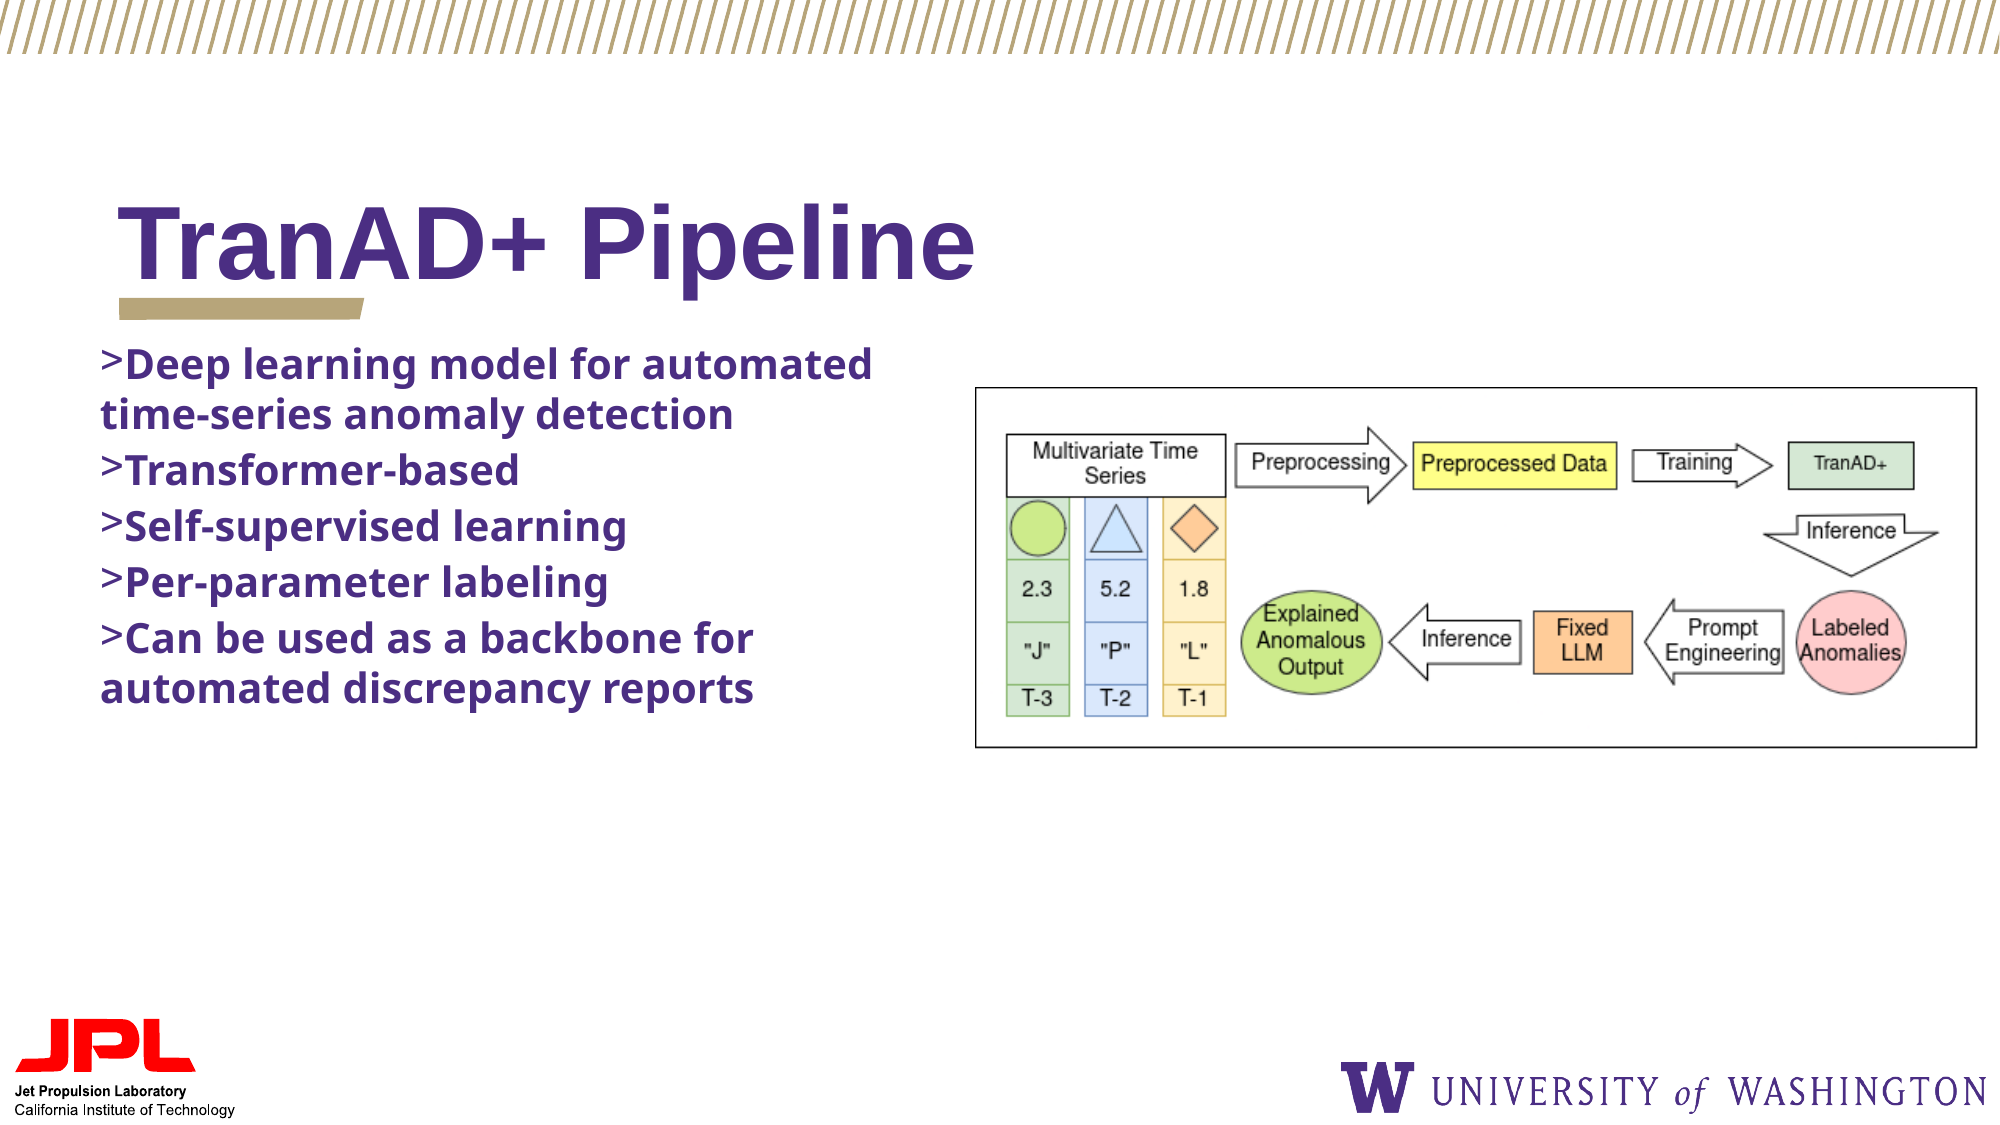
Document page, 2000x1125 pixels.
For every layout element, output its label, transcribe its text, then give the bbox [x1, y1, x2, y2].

picture [975, 387, 1979, 751]
list Deep learning model for automated time-series anomaly detection Transformer-based Self-supervised learning Per-parameter labeling Can be used as a backbone for automated discrepancy reports [99, 337, 979, 976]
title TranAD+ Pipeline [117, 112, 1918, 300]
